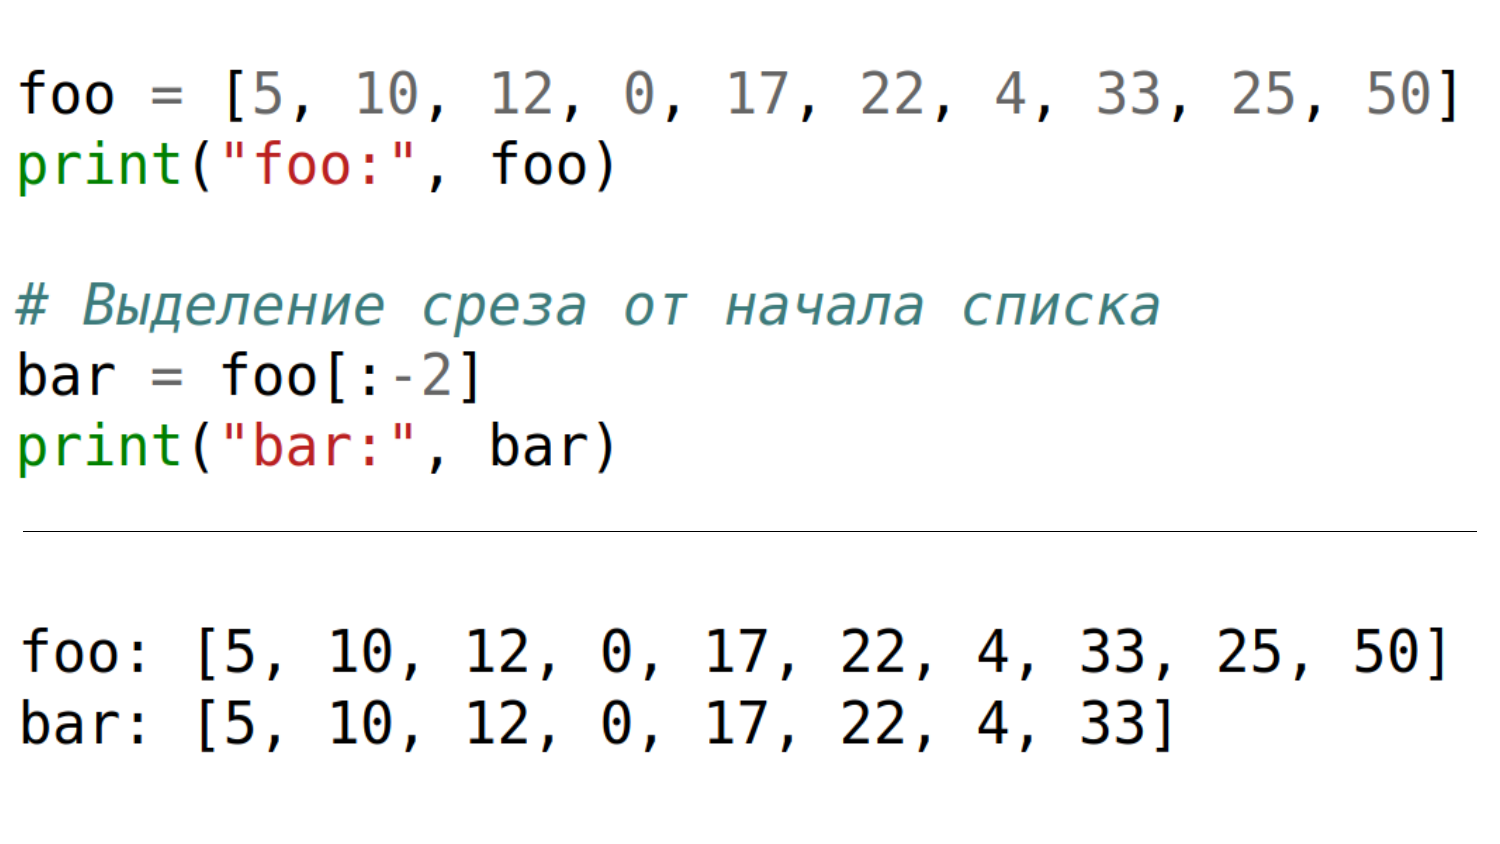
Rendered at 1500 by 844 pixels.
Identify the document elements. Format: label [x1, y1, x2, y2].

picture [11, 56, 1465, 488]
picture [11, 612, 1465, 768]
